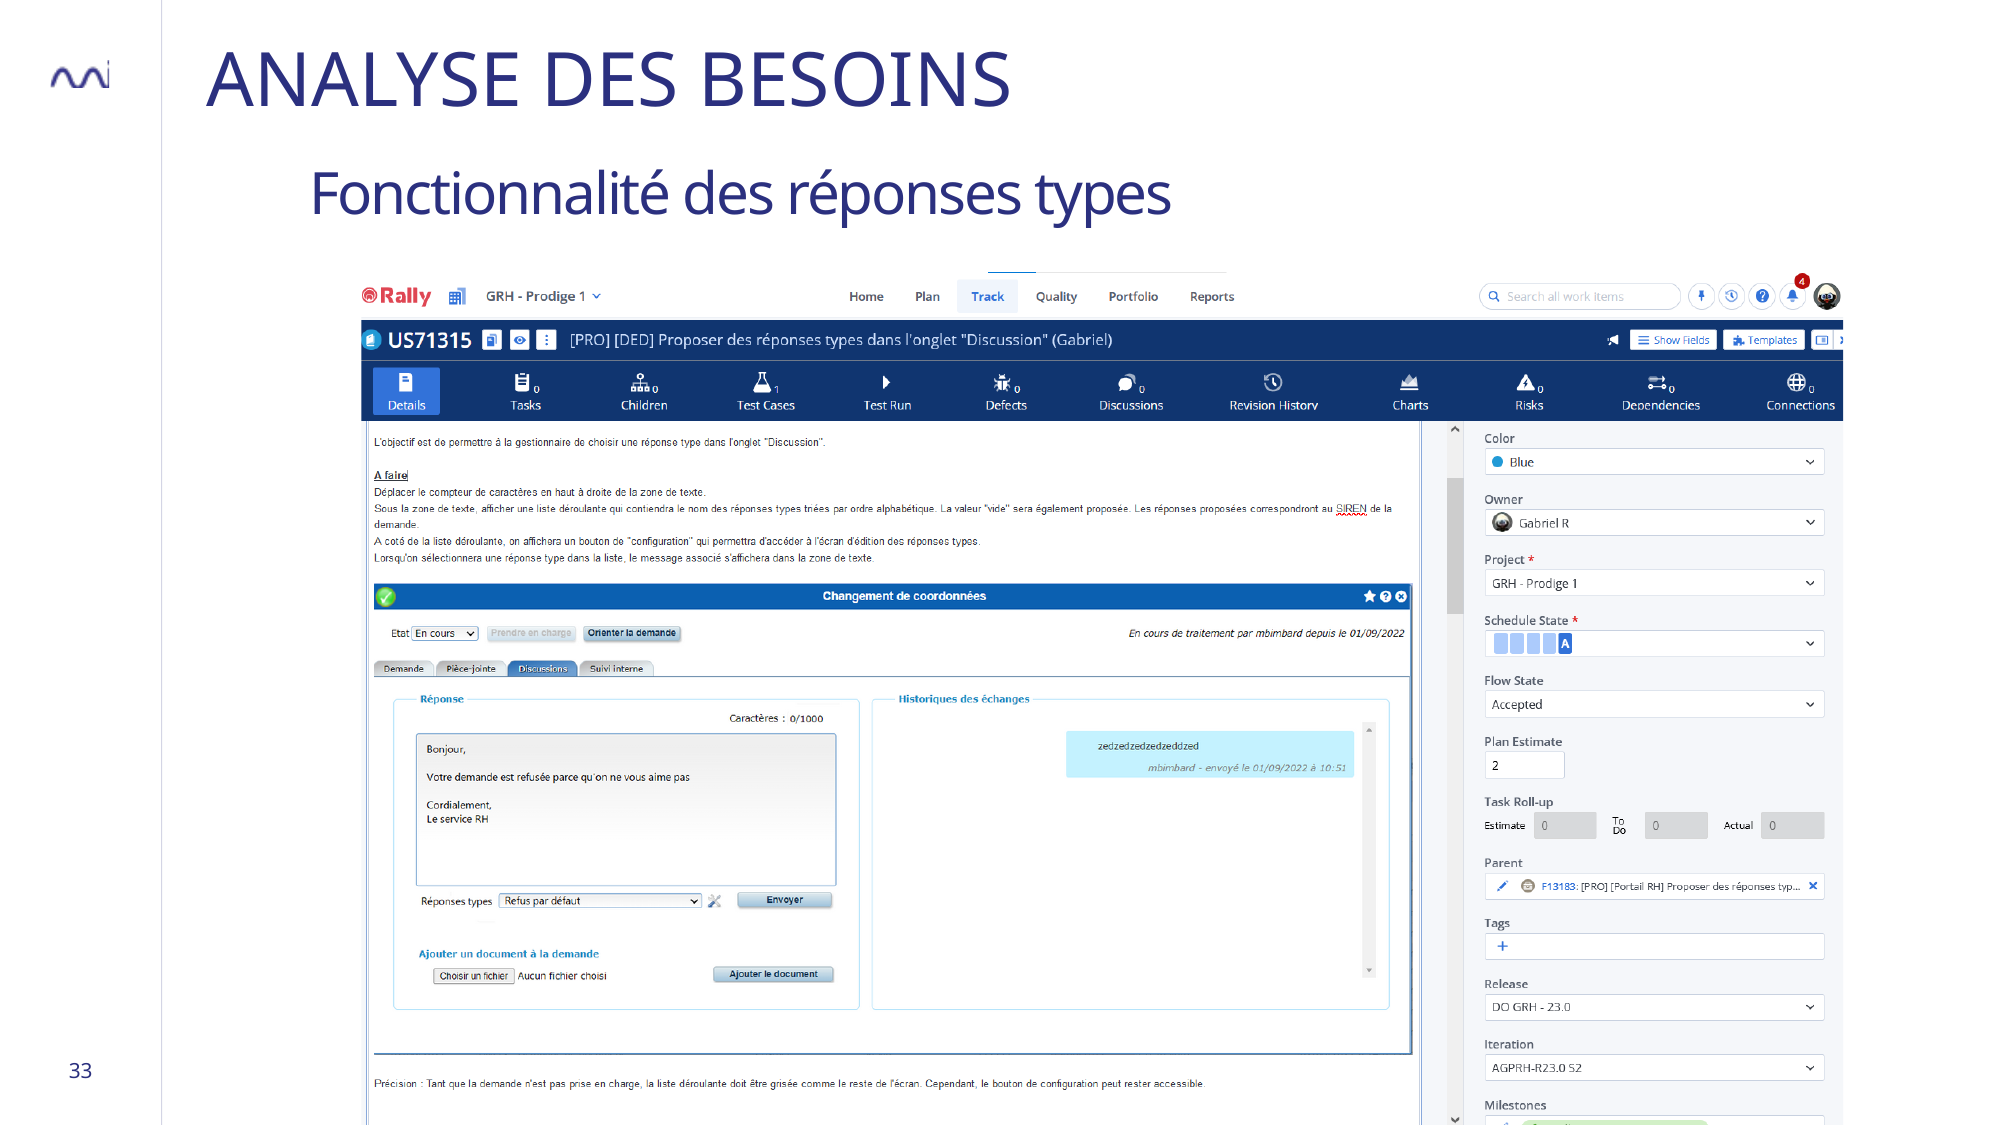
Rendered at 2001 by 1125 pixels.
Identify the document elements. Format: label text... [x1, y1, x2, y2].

picture [361, 272, 1844, 1125]
text_box 33 [38, 1052, 123, 1091]
text_box Fonctionnalité des réponses types [294, 161, 1685, 252]
text_box ANALYSE DES BESOINS [191, 23, 1192, 130]
